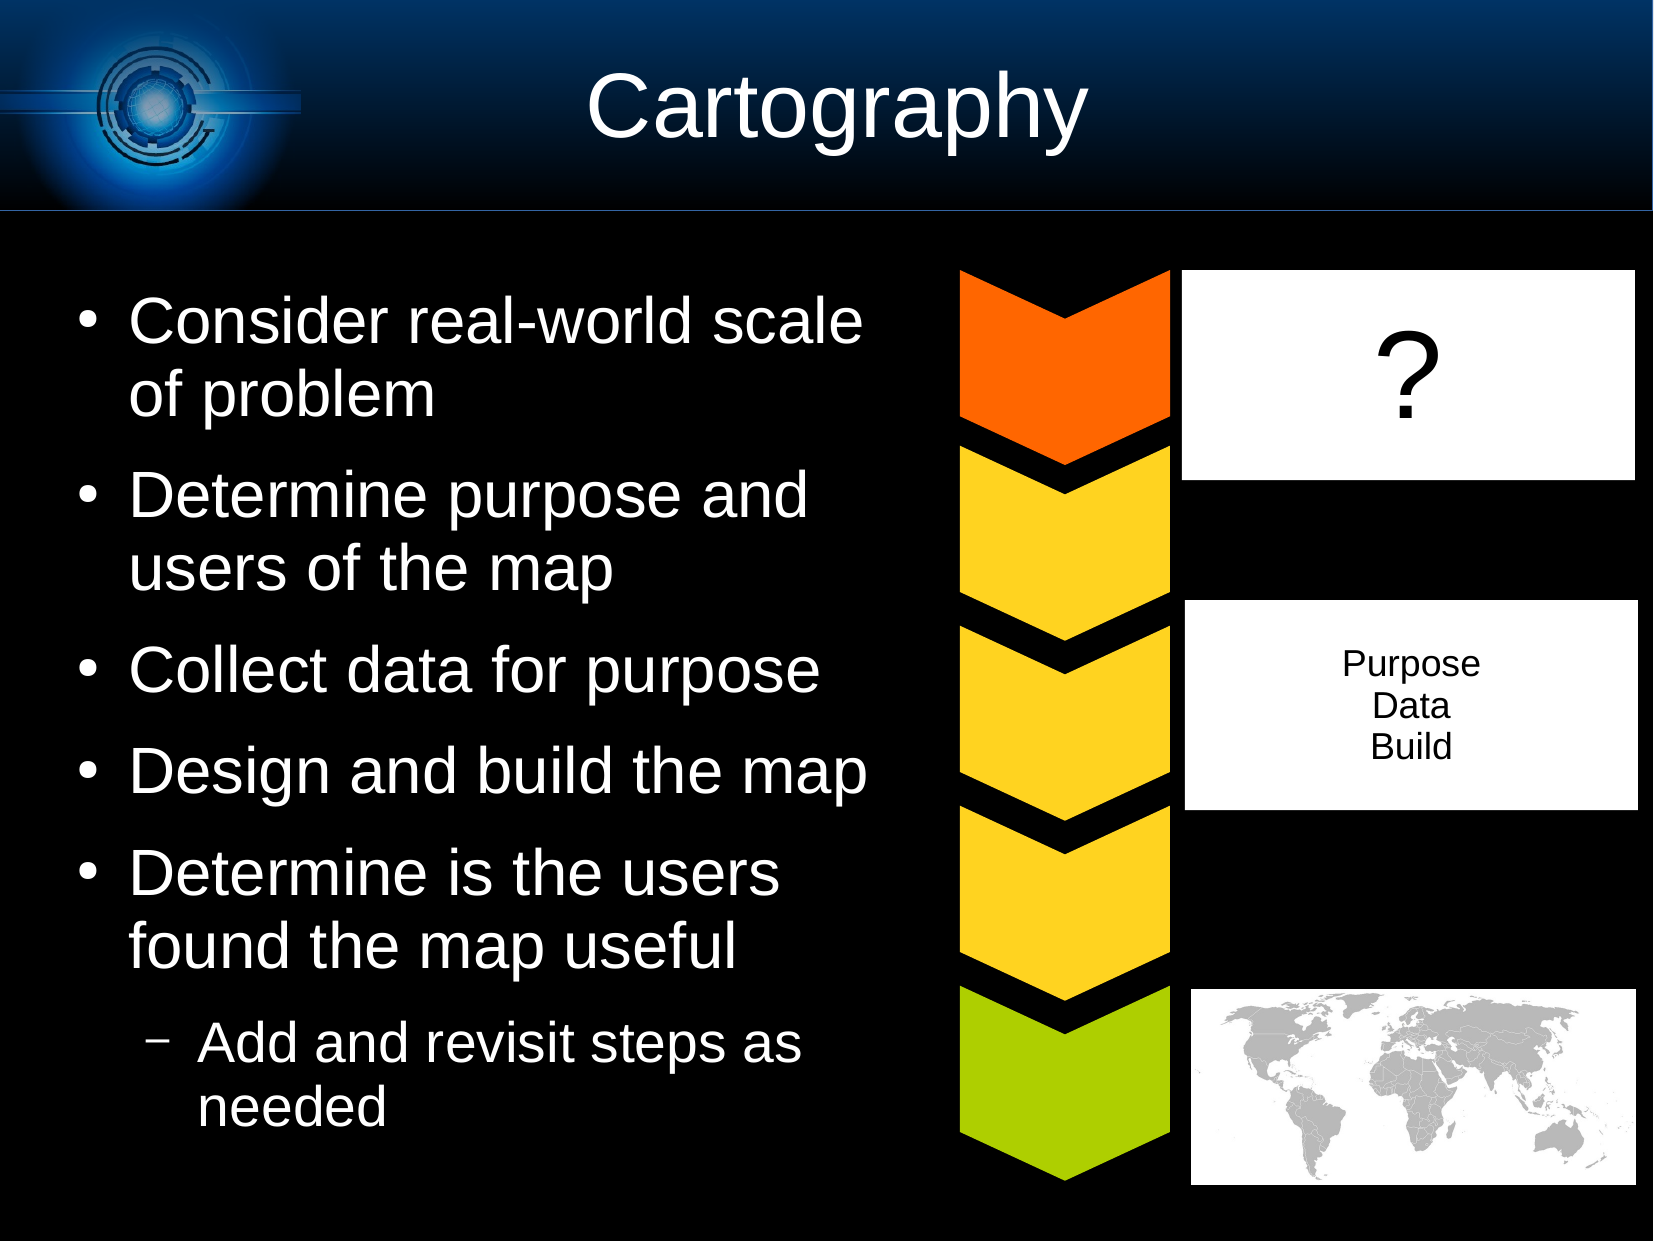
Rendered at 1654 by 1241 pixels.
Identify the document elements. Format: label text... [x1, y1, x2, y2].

text_box [959, 270, 1171, 466]
text_box [959, 985, 1170, 1181]
picture [0, 87, 94, 210]
list Consider real-world scale of problem Determine purpose and users of the map Collect data for purpose Design and build the map Determine is the users found the map useful Add and revisit steps as needed [58, 284, 877, 1201]
text_box Purpose Data Build [1184, 600, 1638, 811]
text_box [959, 625, 1170, 821]
text_box [959, 445, 1170, 641]
picture [1191, 989, 1636, 1186]
text_box [959, 805, 1170, 1001]
title Cartography [94, 2, 1583, 210]
text_box ? [1181, 270, 1635, 481]
